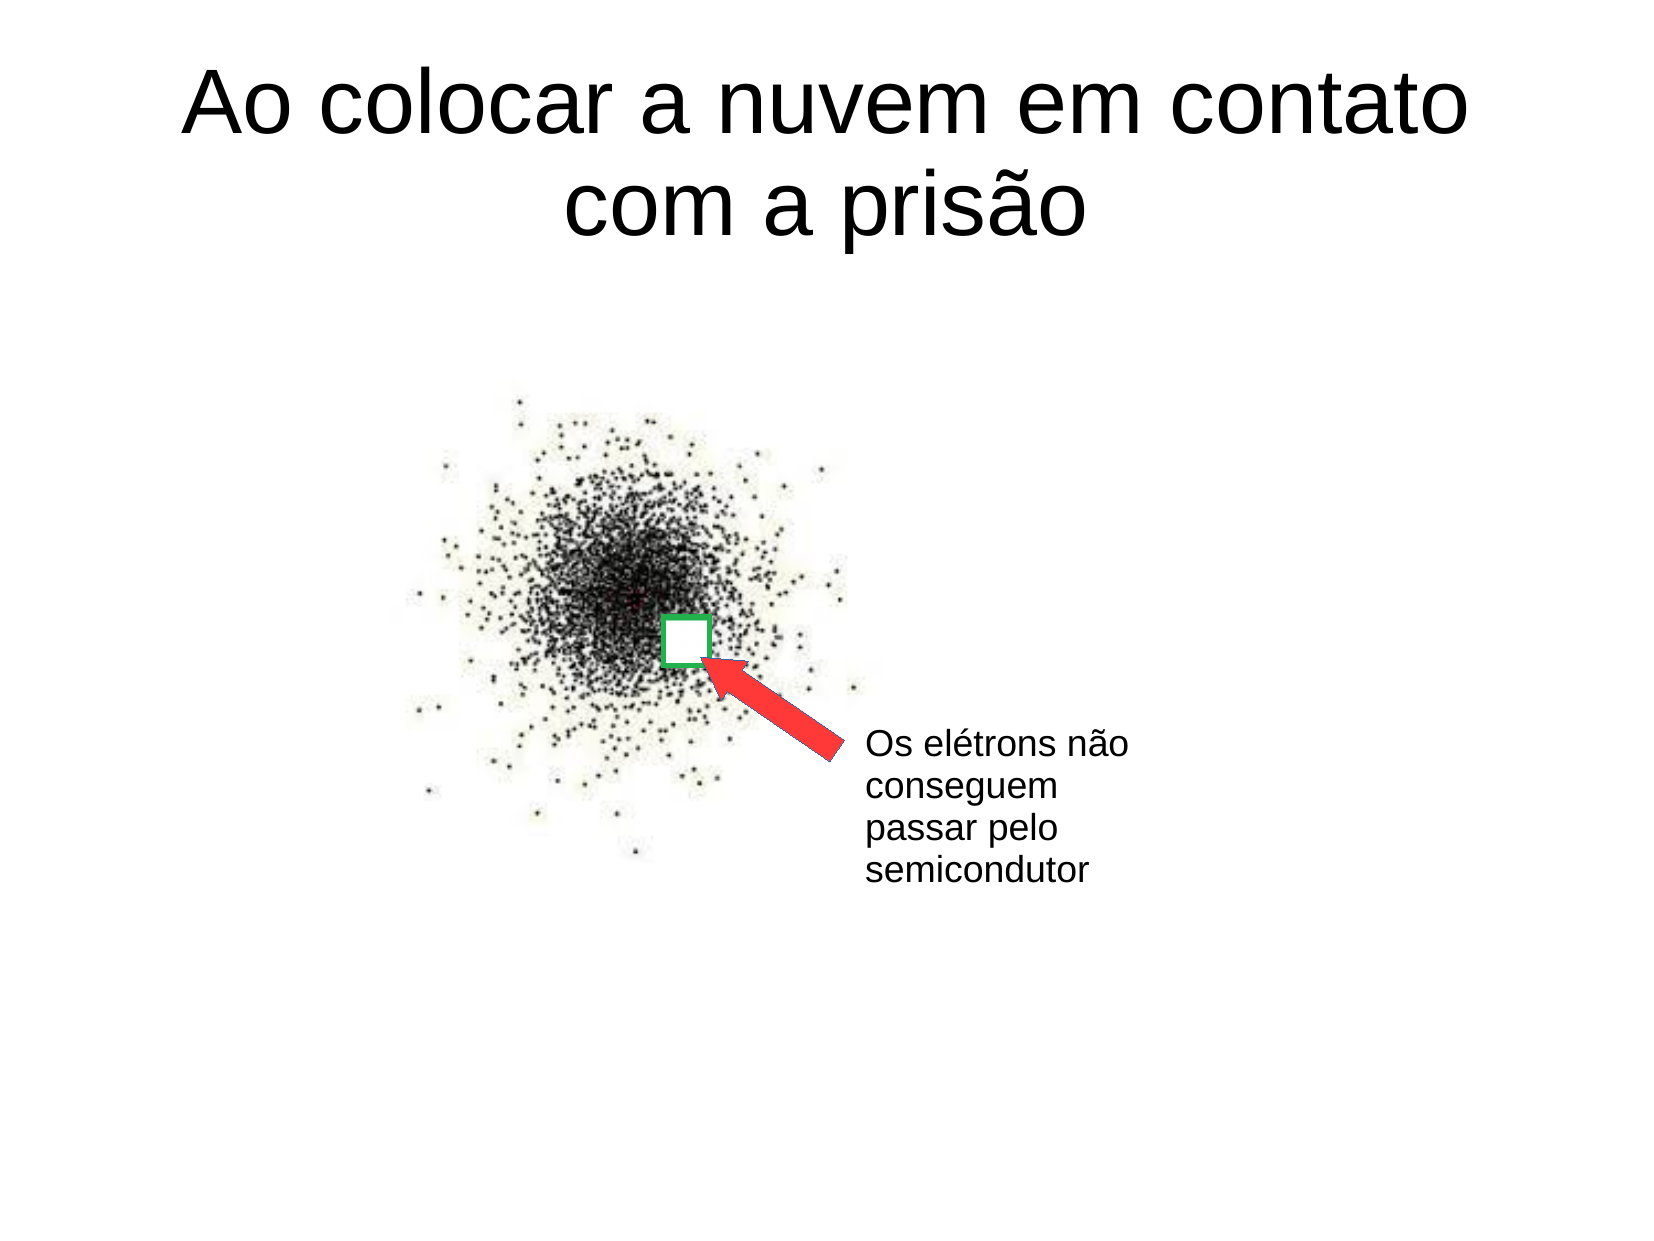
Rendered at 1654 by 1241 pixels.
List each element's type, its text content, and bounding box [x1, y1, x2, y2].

title Ao colocar a nuvem em contato com a prisão [82, 49, 1571, 257]
picture [389, 378, 989, 863]
text_box [700, 657, 845, 762]
text_box Os elétrons não conseguem passar pelo semicondutor [850, 714, 1146, 898]
